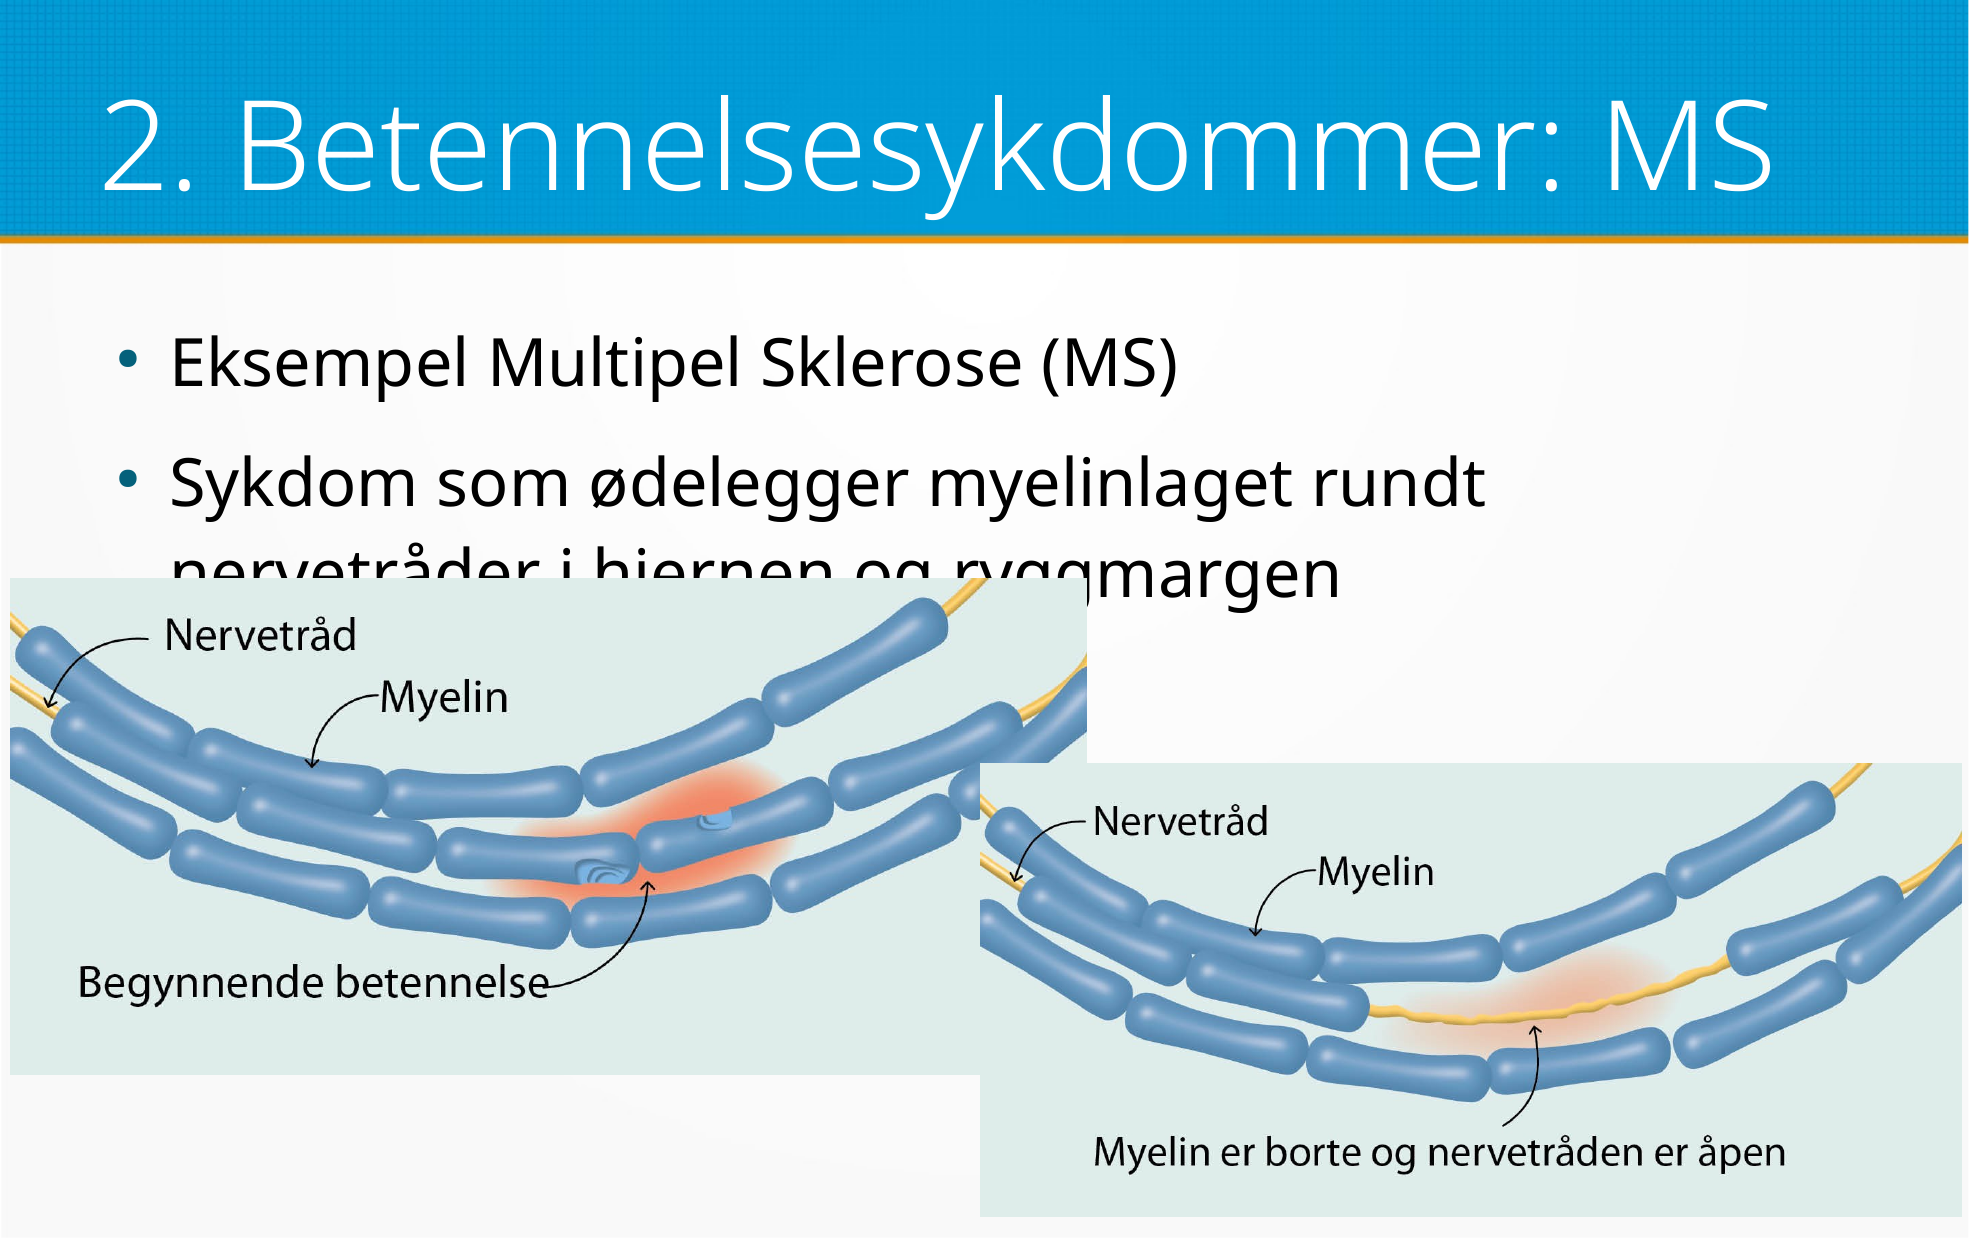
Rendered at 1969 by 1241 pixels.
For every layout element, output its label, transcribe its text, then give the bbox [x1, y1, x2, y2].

list Eksempel Multipel Sklerose (MS) Sykdom som ødelegger myelinlaget rundt nervetråder i hjernen og ryggmargen [98, 1075, 980, 1081]
picture [0, 233, 1969, 1241]
title 2. Betennelsesykdommer: MS [98, 19, 1870, 227]
list Eksempel Multipel Sklerose (MS) Sykdom som ødelegger myelinlaget rundt nervetråder i hjernen og ryggmargen [98, 315, 1861, 763]
